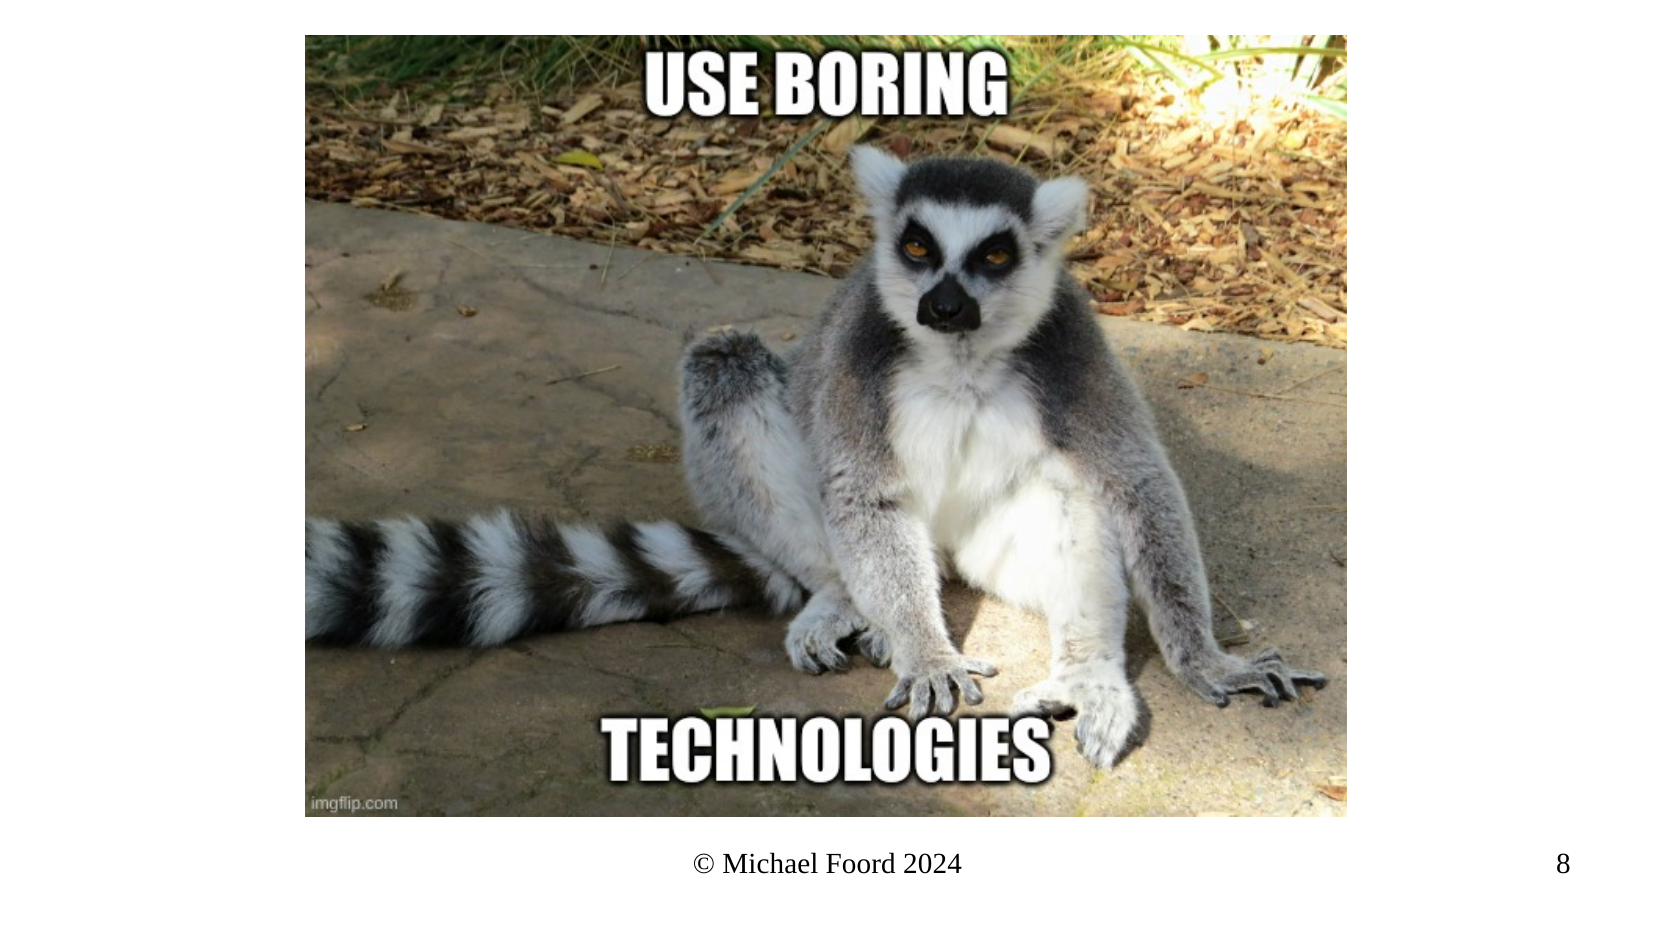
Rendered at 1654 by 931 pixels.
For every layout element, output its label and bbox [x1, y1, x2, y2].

picture [305, 35, 1347, 817]
